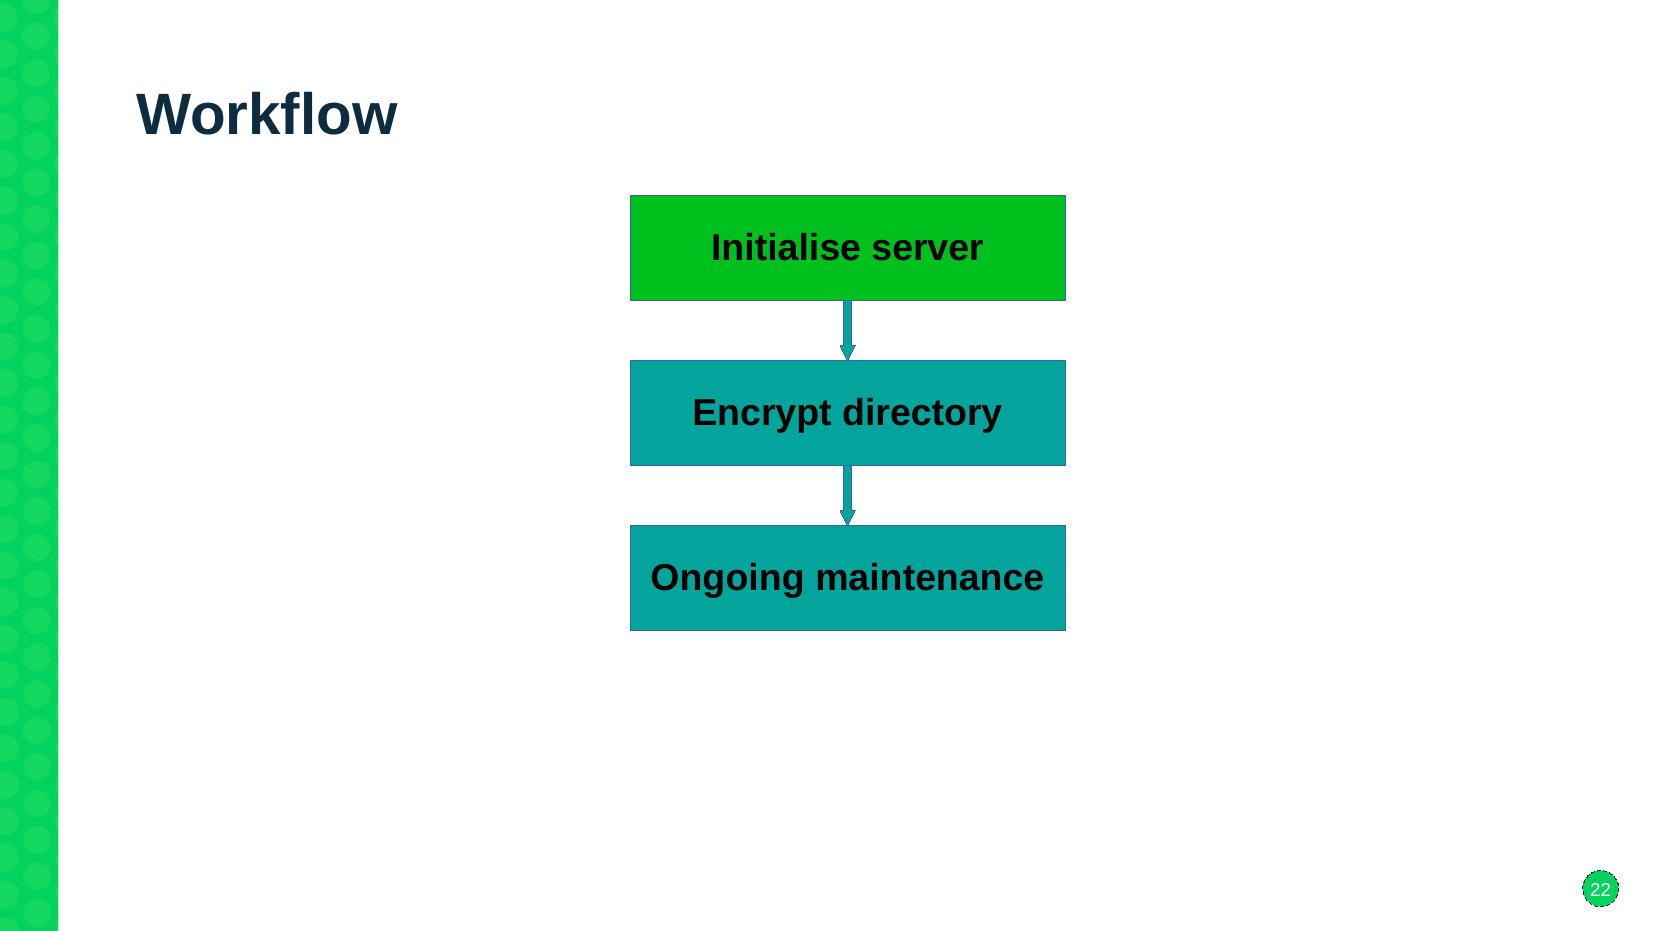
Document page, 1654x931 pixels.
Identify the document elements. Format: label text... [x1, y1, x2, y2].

text_box Initialise server [630, 195, 1066, 301]
text_box [840, 465, 856, 525]
text_box [840, 300, 856, 360]
text_box Encrypt directory [630, 360, 1066, 466]
title Workflow [121, 37, 1531, 193]
picture [0, 0, 76, 931]
text_box Ongoing maintenance [630, 525, 1066, 631]
